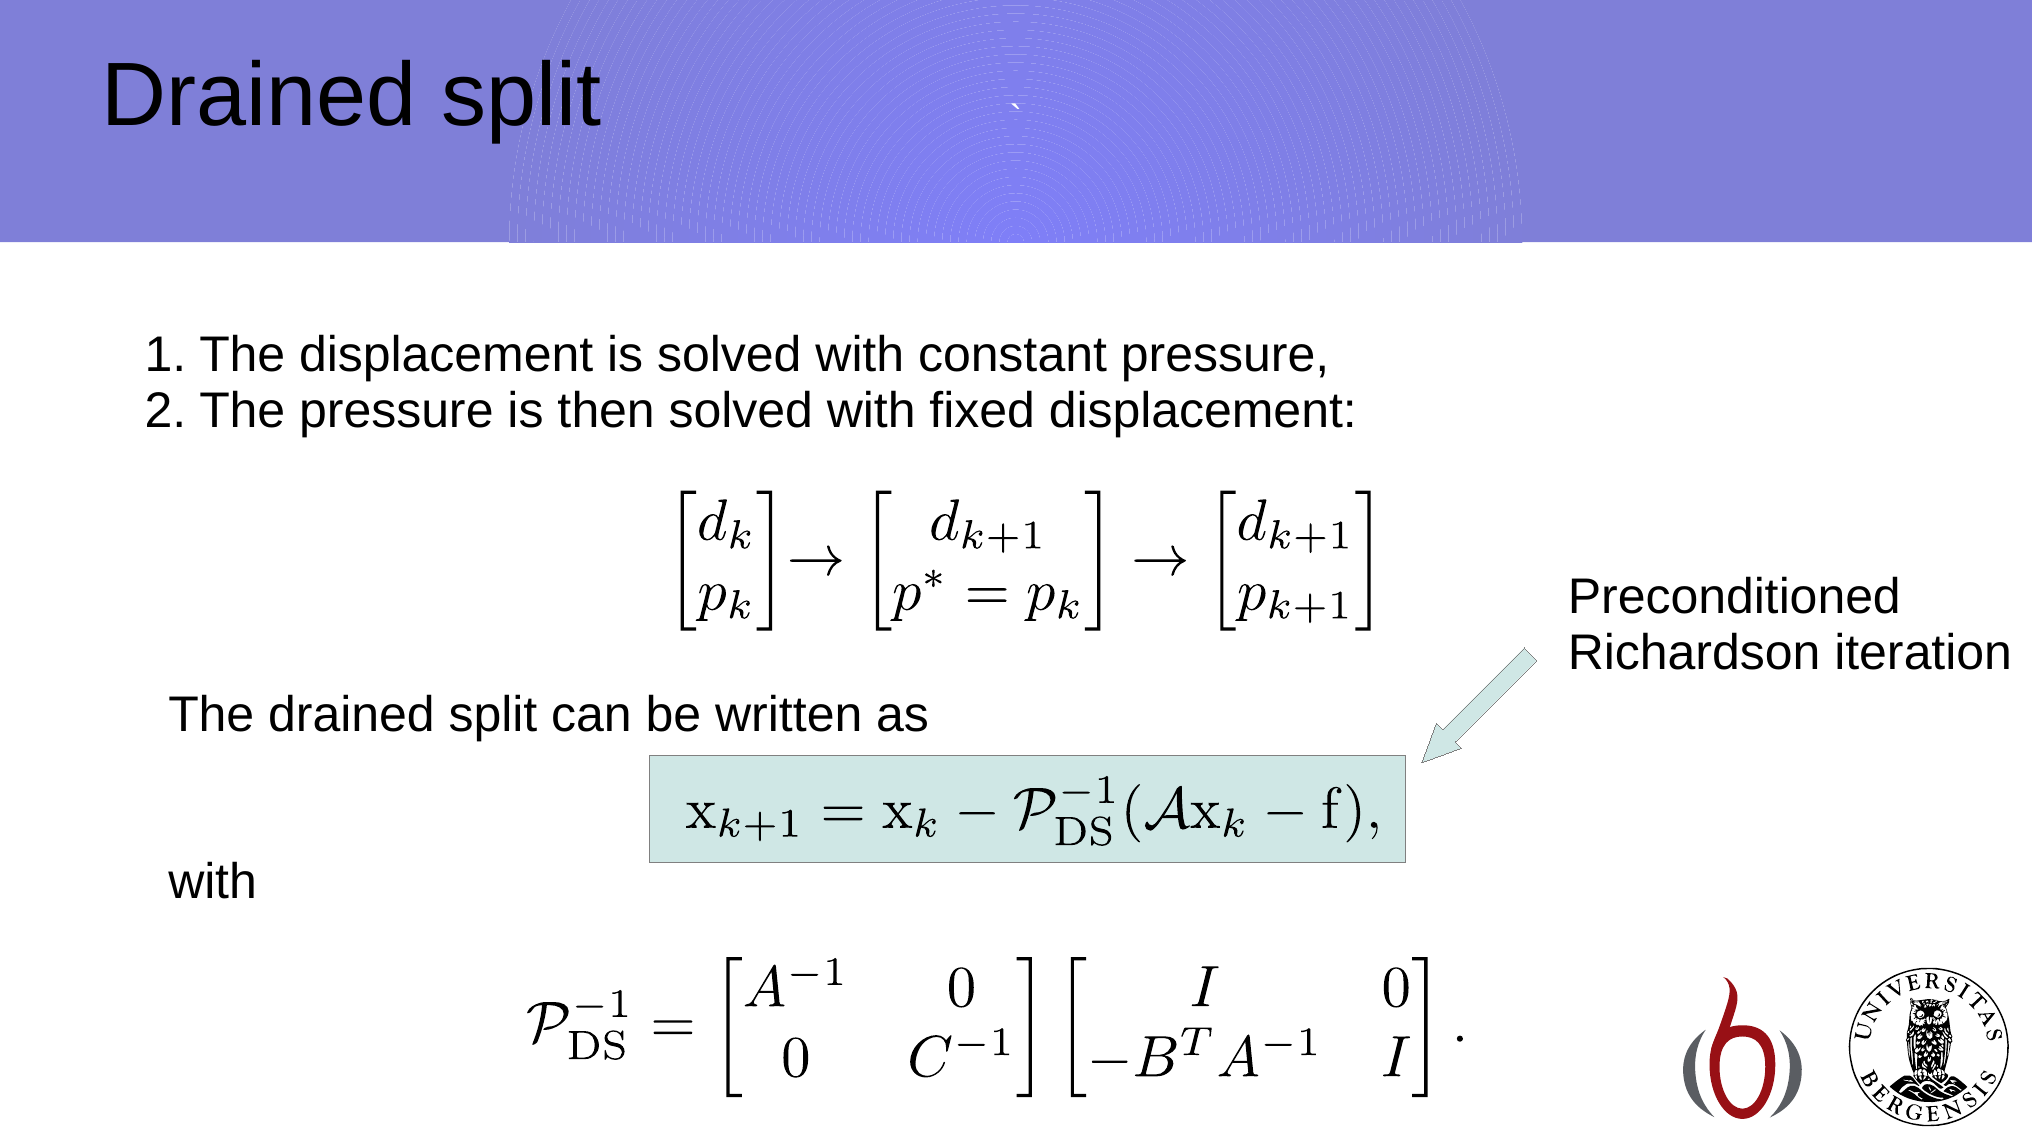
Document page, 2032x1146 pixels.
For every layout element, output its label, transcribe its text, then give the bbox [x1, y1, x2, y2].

text_box 1. The displacement is solved with constant pressure, 2. The pressure is then solved with fixed displacement: [129, 318, 1373, 446]
text_box Preconditioned Richardson iteration [1553, 561, 2028, 688]
text_box [1421, 647, 1537, 763]
text_box [526, 957, 1469, 1098]
text_box [649, 755, 1406, 863]
title Drained split [101, 43, 1930, 145]
text_box The drained split can be written as with [153, 679, 945, 917]
text_box [666, 490, 1386, 631]
